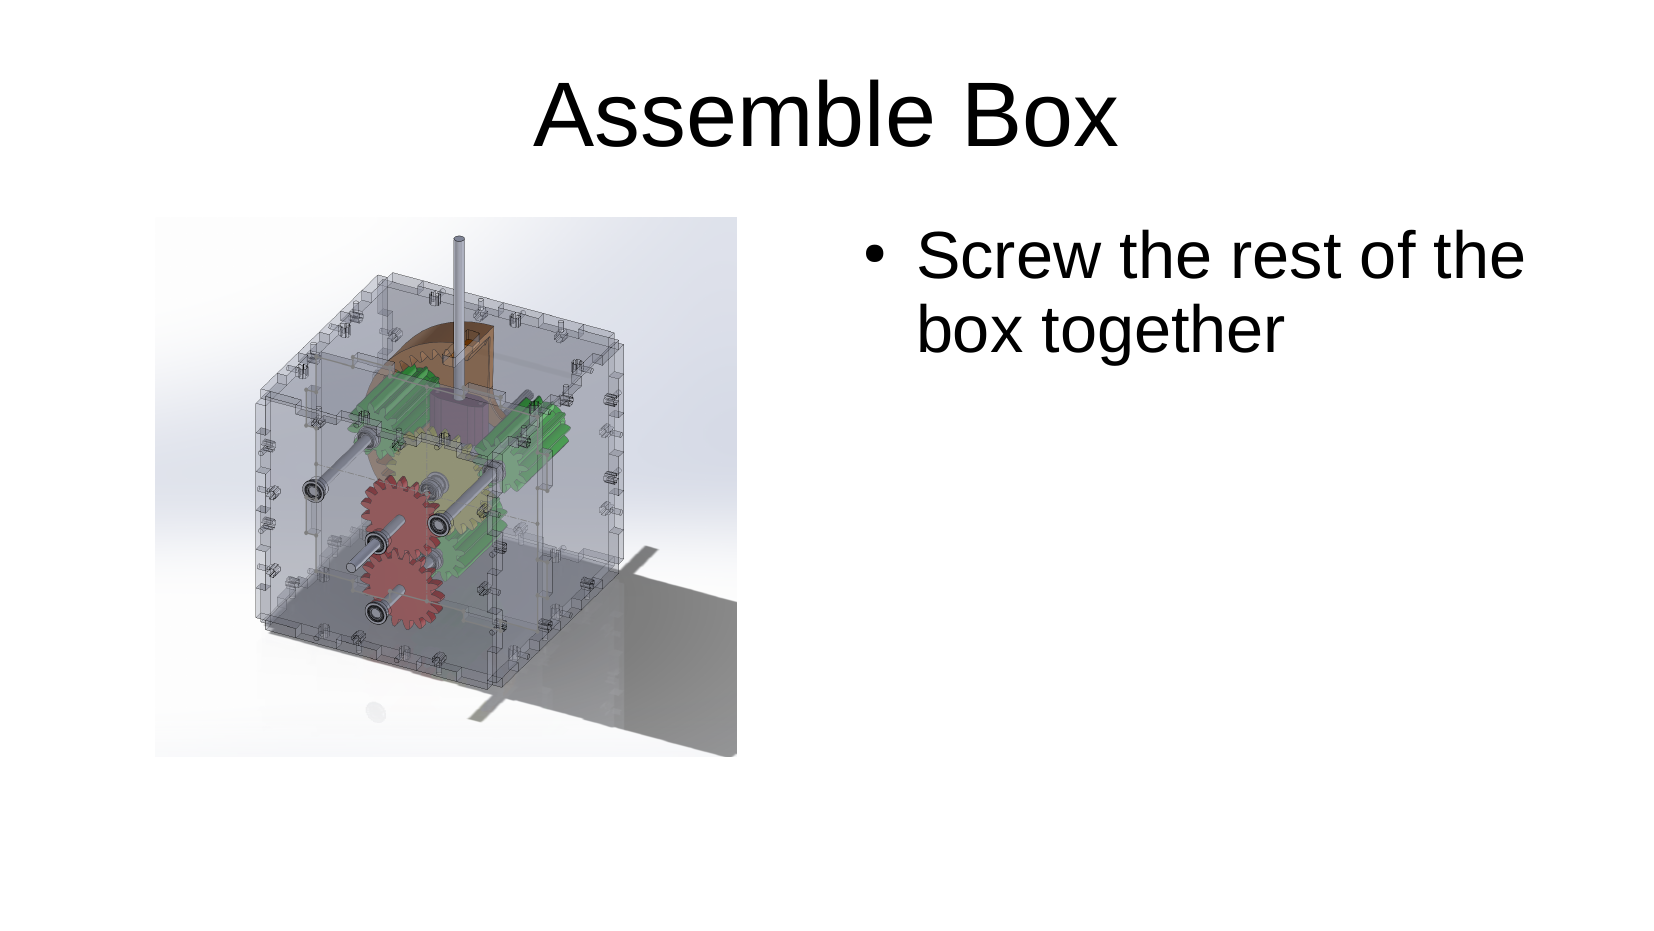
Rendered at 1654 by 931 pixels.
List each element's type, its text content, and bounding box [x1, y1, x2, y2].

title Assemble Box [82, 37, 1571, 193]
picture [155, 217, 737, 758]
list Screw the rest of the box together [845, 217, 1572, 758]
